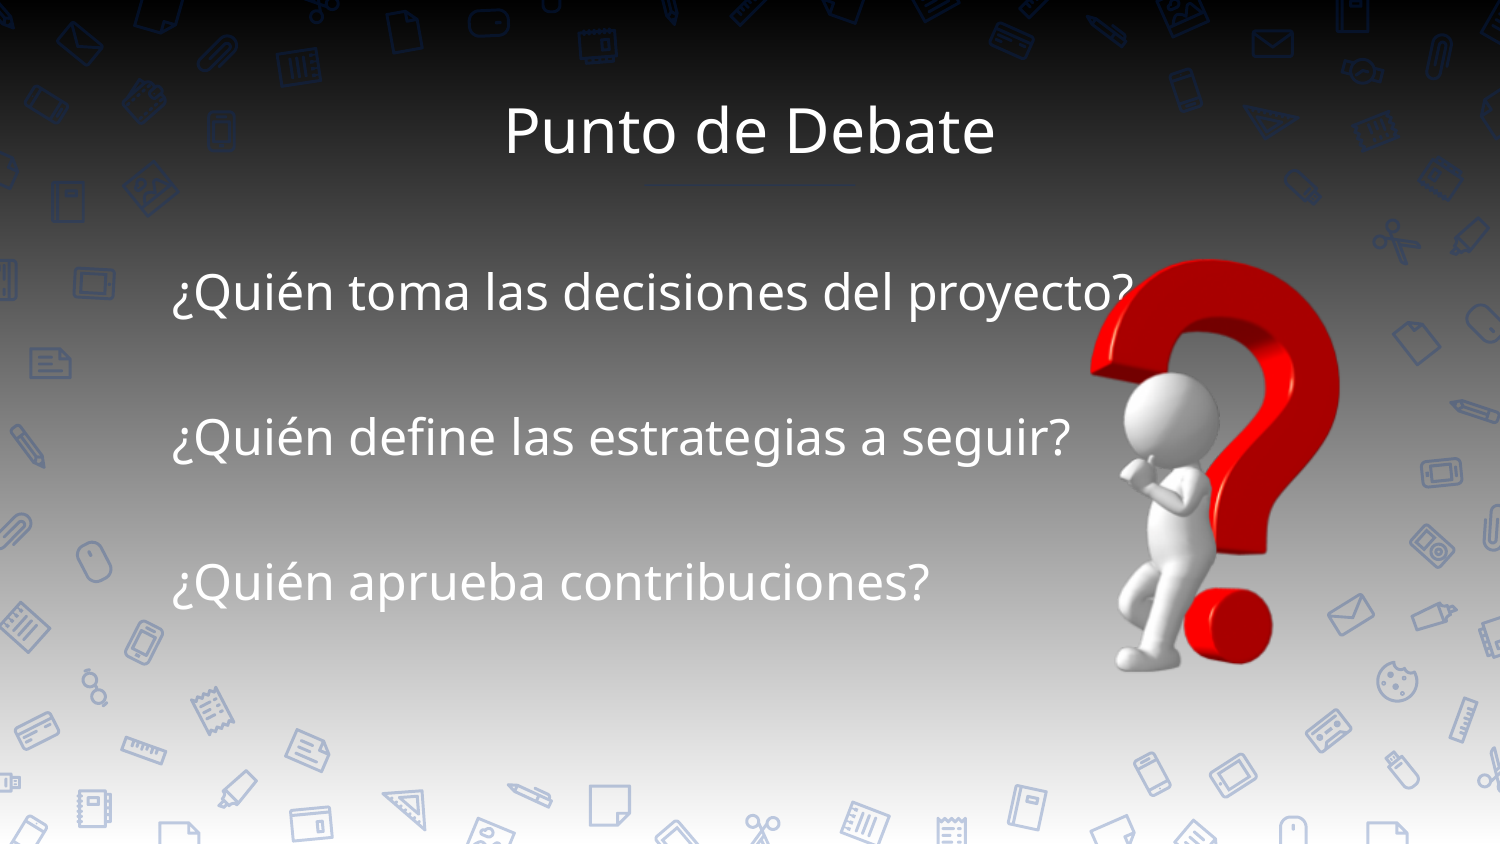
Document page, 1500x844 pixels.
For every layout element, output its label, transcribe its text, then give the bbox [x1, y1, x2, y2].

title Punto de Debate [182, 58, 1318, 182]
picture [1089, 255, 1347, 685]
list ¿Quién toma las decisiones del proyecto? ¿Quién define las estrategias a seguir? ¿Quién aprueba contribuciones? [157, 245, 1292, 443]
